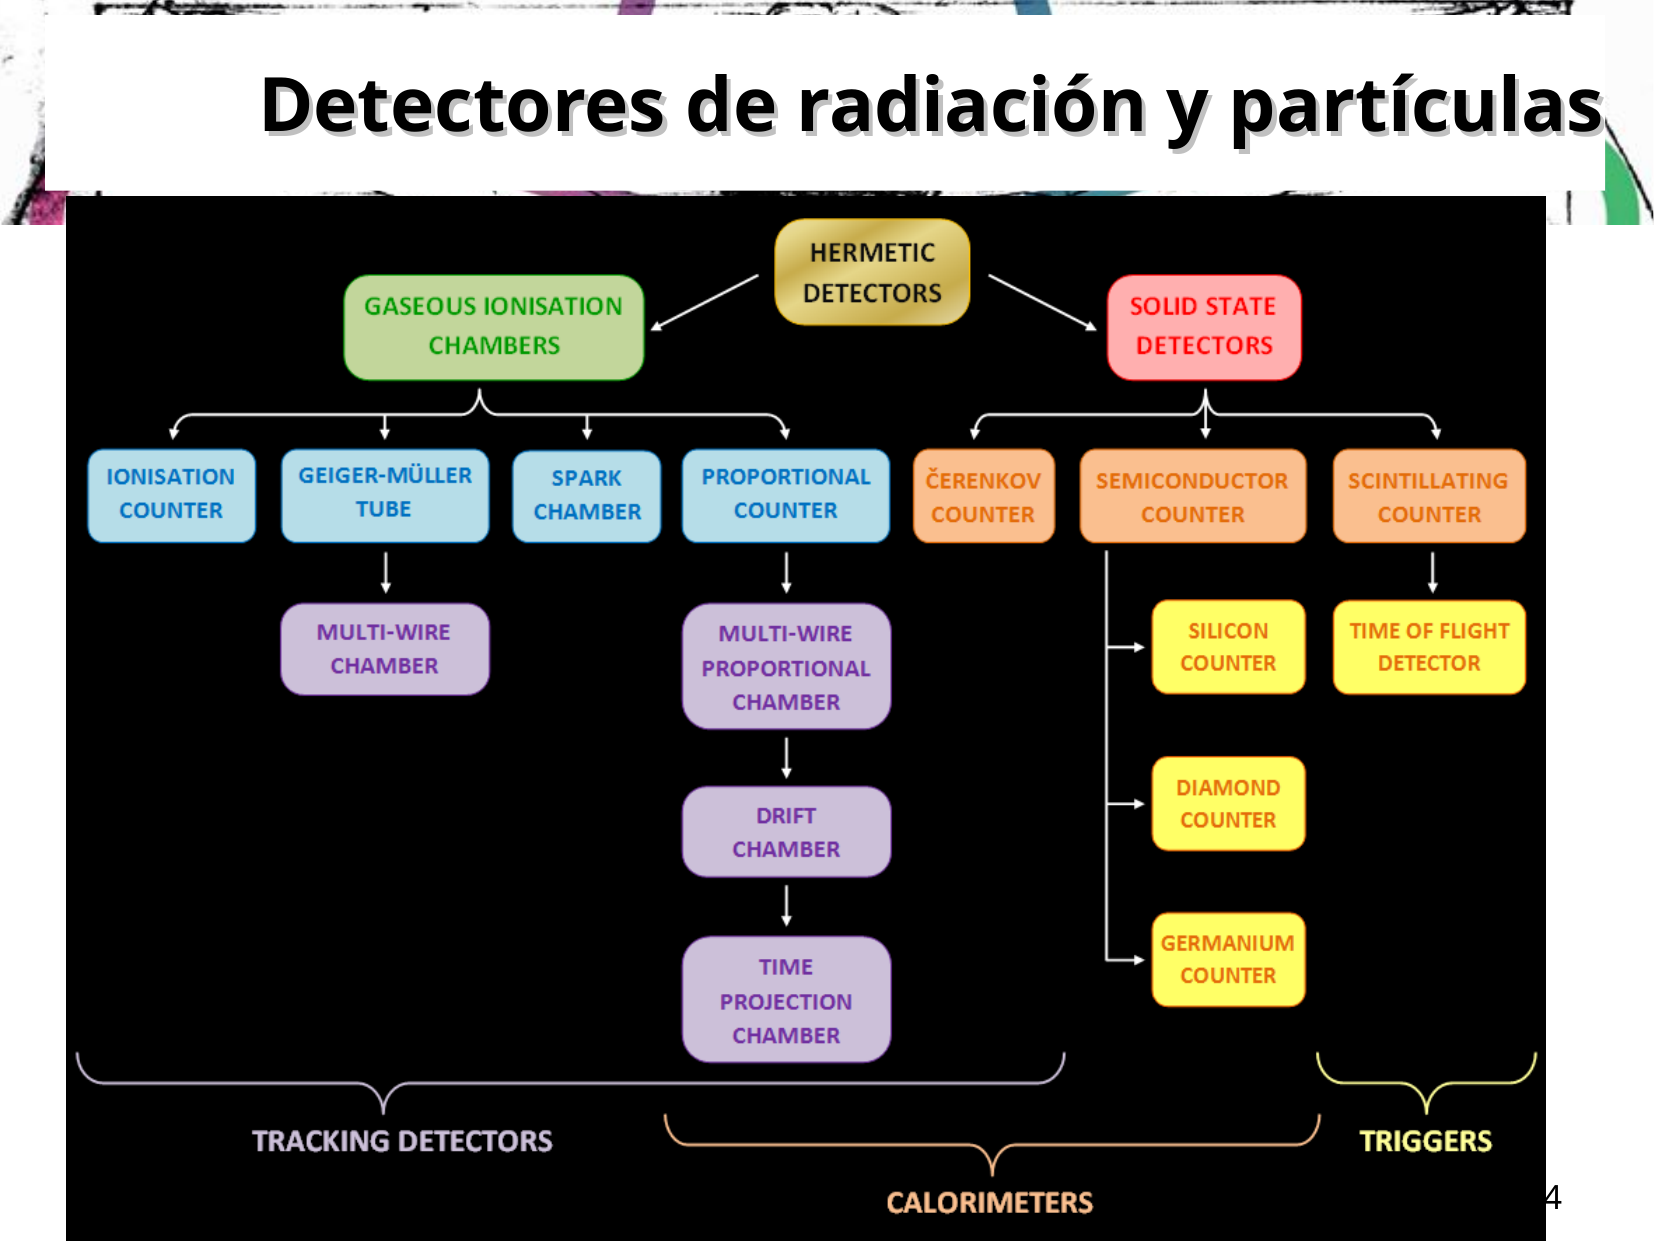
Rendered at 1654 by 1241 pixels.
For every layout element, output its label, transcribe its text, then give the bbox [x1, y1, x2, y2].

title Detectores de radiación y partículas [45, 15, 1606, 191]
picture [0, 0, 1654, 1241]
